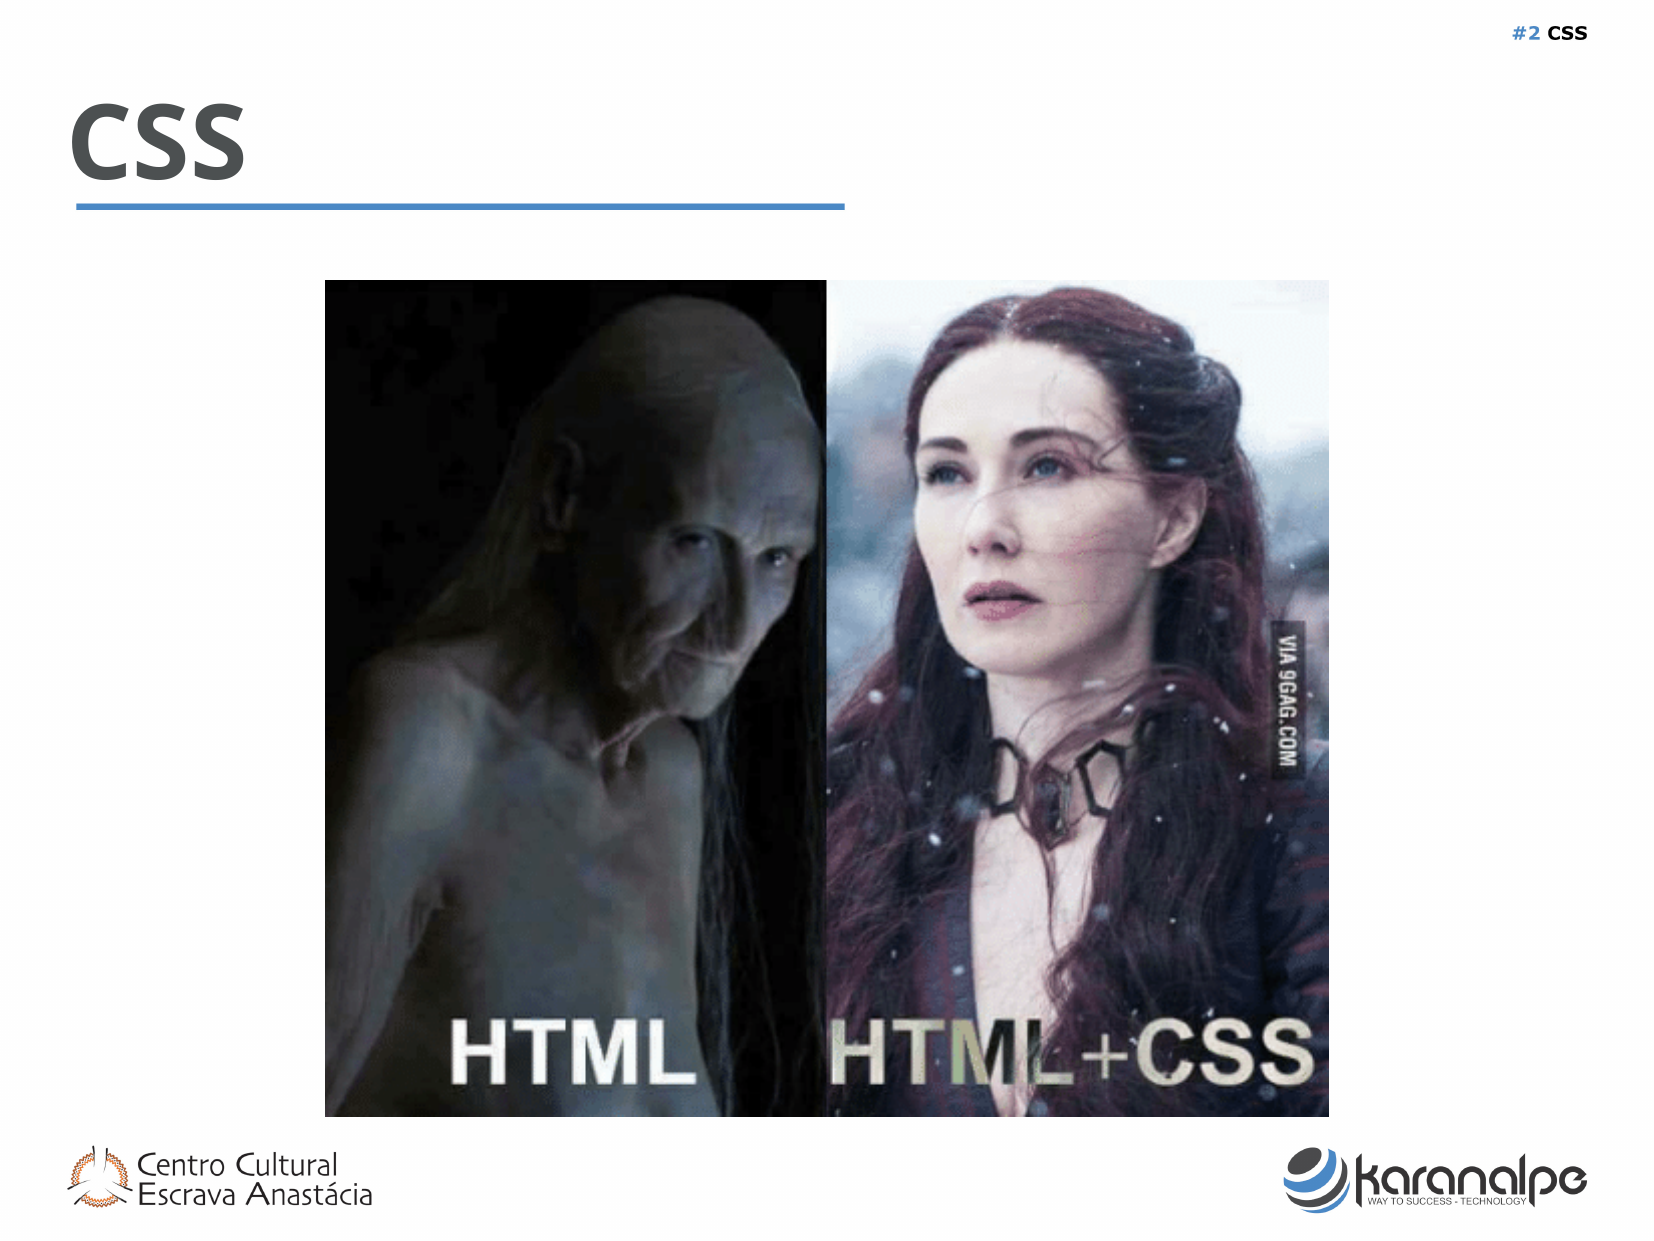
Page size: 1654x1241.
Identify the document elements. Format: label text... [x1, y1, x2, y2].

title CSS [66, 35, 1555, 243]
picture [0, 0, 1654, 1241]
